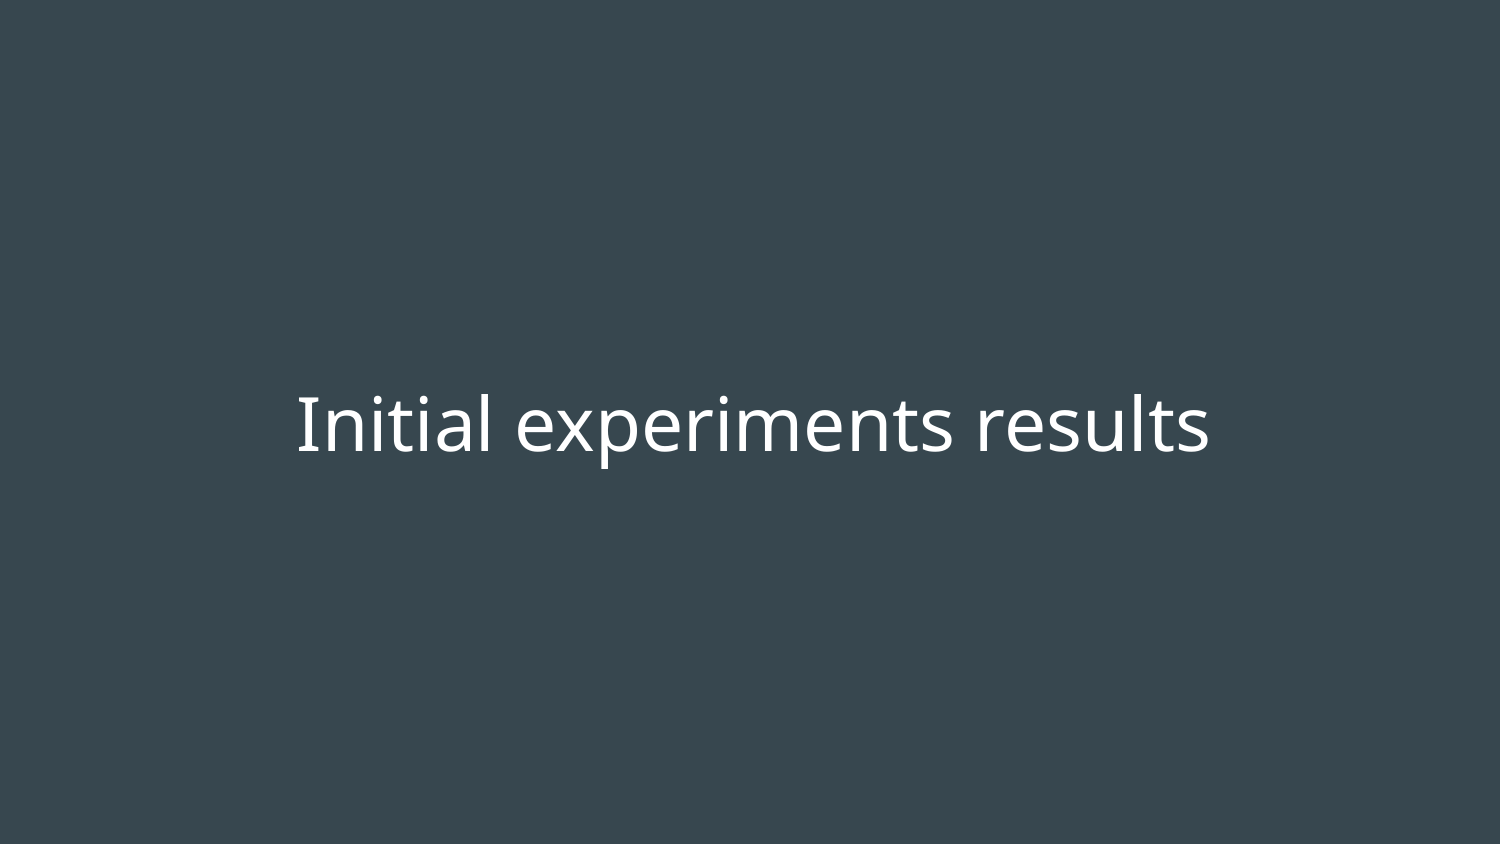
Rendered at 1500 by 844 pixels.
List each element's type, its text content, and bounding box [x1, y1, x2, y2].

title Initial experiments results [110, 351, 1399, 493]
